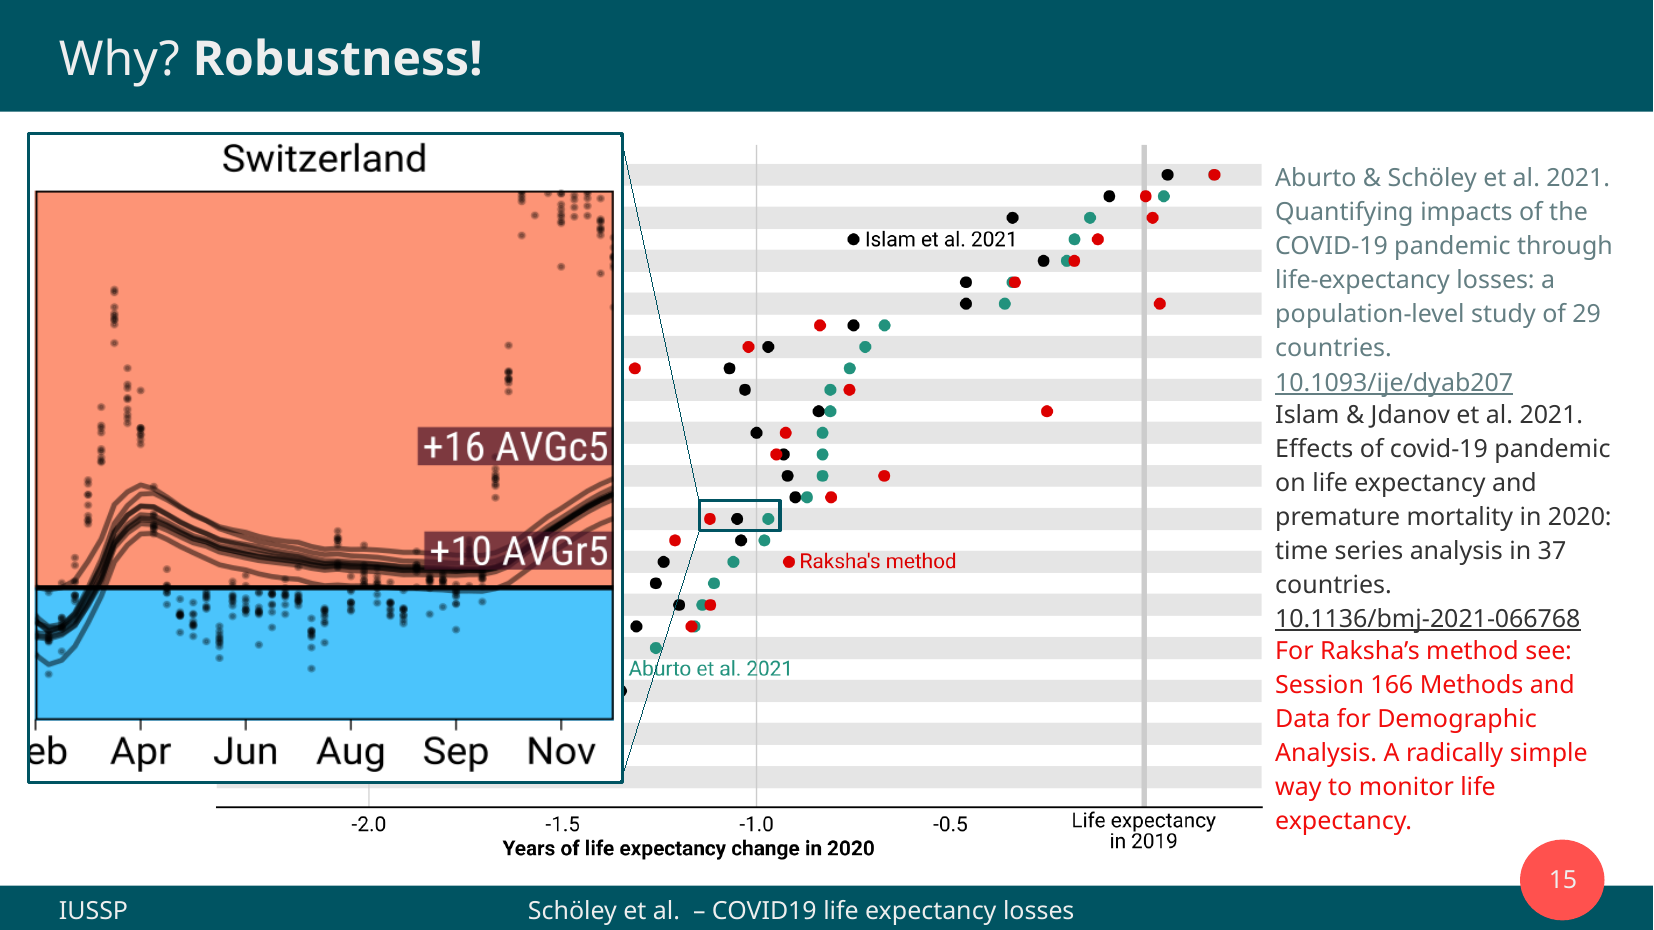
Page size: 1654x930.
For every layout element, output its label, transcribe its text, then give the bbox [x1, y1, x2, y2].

text_box Aburto & Schöley et al. 2021. Quantifying impacts of the COVID-19 pandemic through life-expectancy losses: a population-level study of 29 countries. 10.1093/ije/dyab207 [1260, 152, 1651, 378]
text_box [699, 500, 781, 531]
text_box For Raksha’s method see: Session 166 Methods and Data for Demographic Analysis. A radically simple way to monitor life expectancy. [1260, 625, 1651, 851]
text_box Islam & Jdanov et al. 2021. Effects of covid-19 pandemic on life expectancy and premature mortality in 2020: time series analysis in 37 countries. 10.1136/bmj-2021-066768 [1260, 388, 1651, 614]
picture [21, 134, 1272, 871]
picture [30, 134, 621, 782]
title Why? Robustness! [58, 0, 1594, 117]
